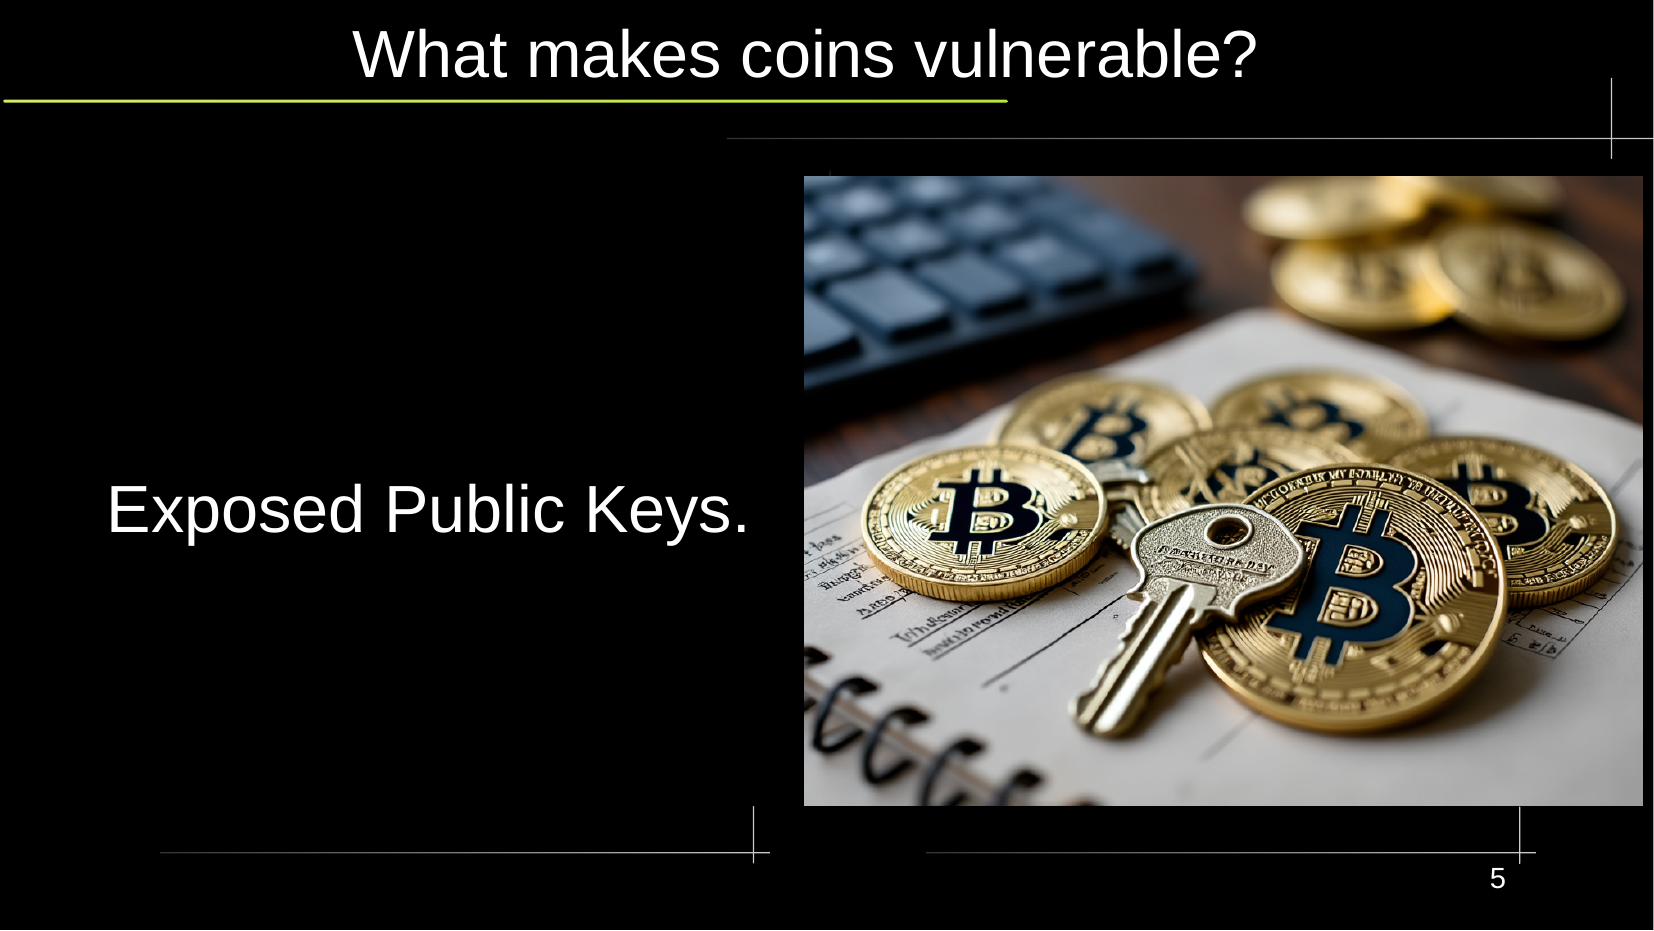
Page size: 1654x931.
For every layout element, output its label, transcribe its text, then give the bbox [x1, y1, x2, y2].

text_box Exposed Public Keys. [25, 107, 833, 911]
picture [804, 176, 1643, 806]
subtitle What makes coins vulnerable? [23, 11, 1589, 96]
